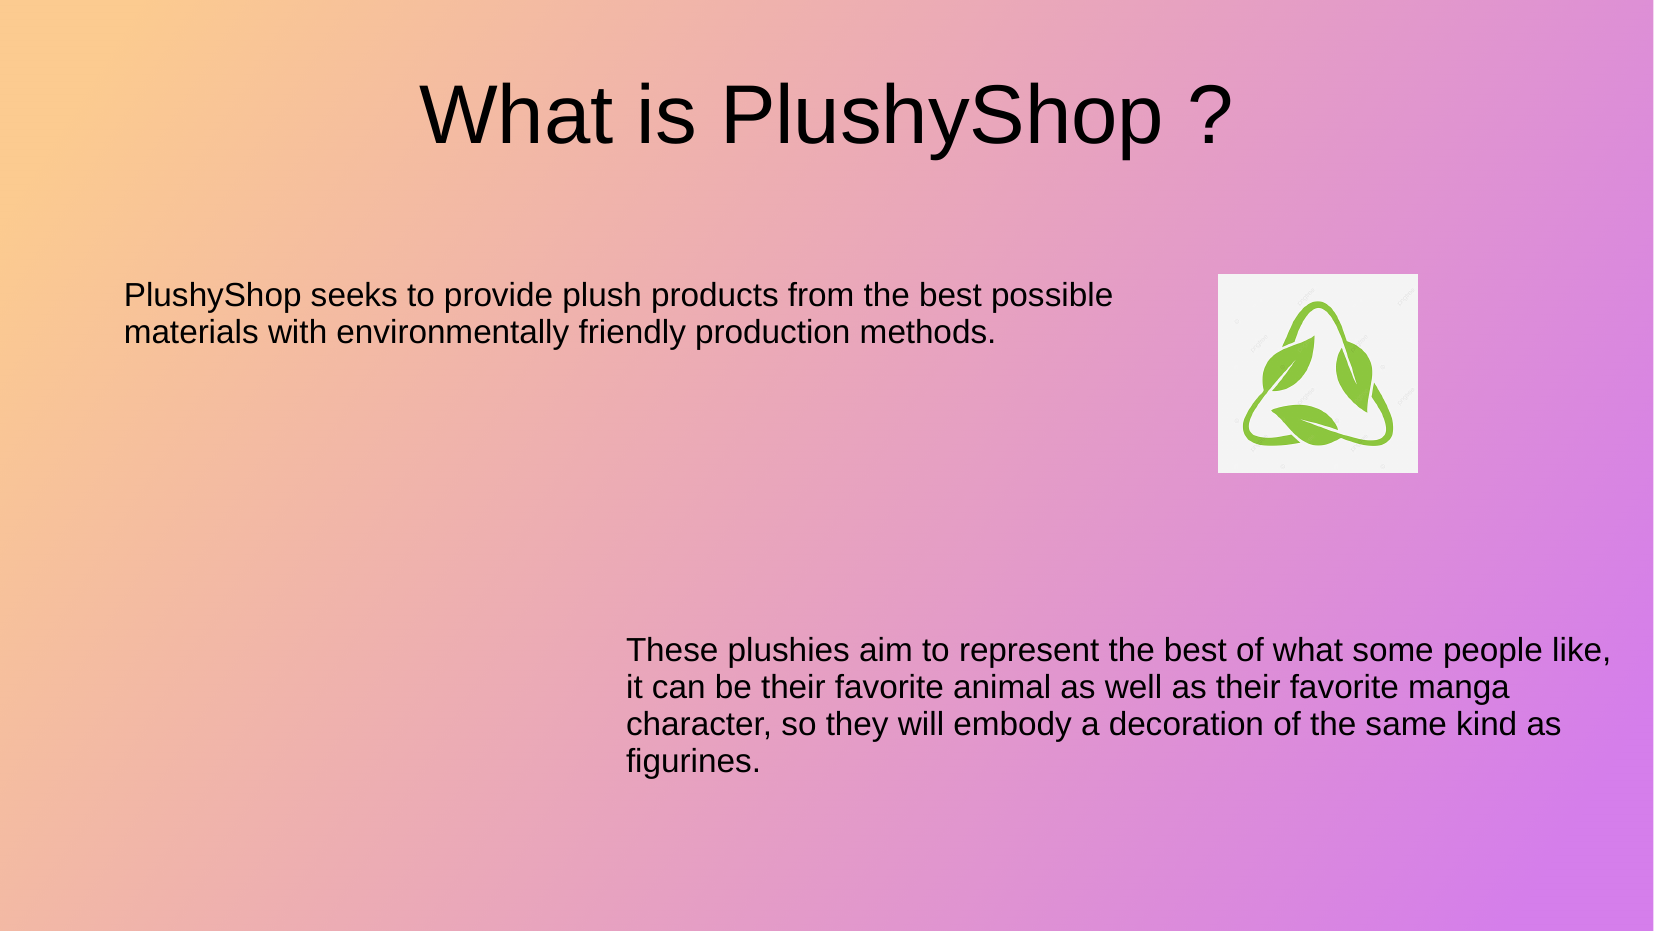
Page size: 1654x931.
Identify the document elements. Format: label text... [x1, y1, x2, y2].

list PlushyShop seeks to provide plush products from the best possible materials with environmentally friendly production methods. [53, 276, 1123, 532]
list These plushies aim to represent the best of what some people like, it can be their favorite animal as well as their favorite manga character, so they will embody a decoration of the same kind as figurines. [555, 631, 1625, 886]
title What is PlushyShop ? [82, 37, 1571, 193]
picture [0, 0, 1654, 931]
